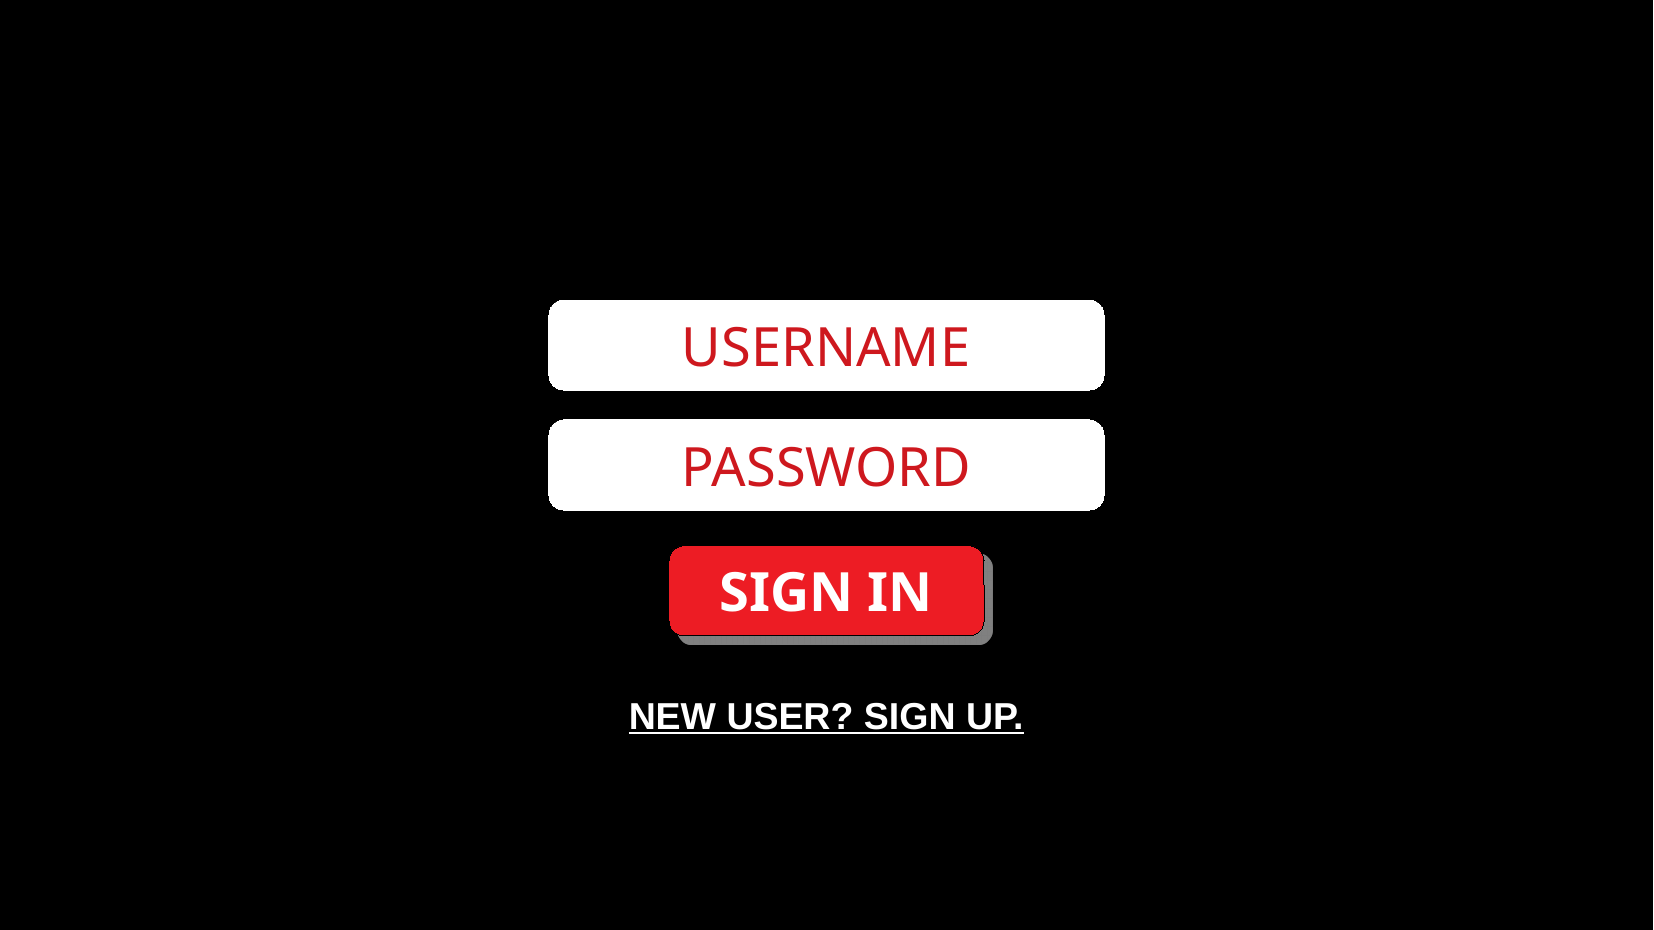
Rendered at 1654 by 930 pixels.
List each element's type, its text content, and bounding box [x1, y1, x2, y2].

text_box PASSWORD [548, 419, 1105, 511]
text_box SIGN IN [668, 545, 985, 636]
text_box NEW USER? SIGN UP. [613, 688, 1040, 746]
text_box USERNAME [548, 300, 1105, 391]
